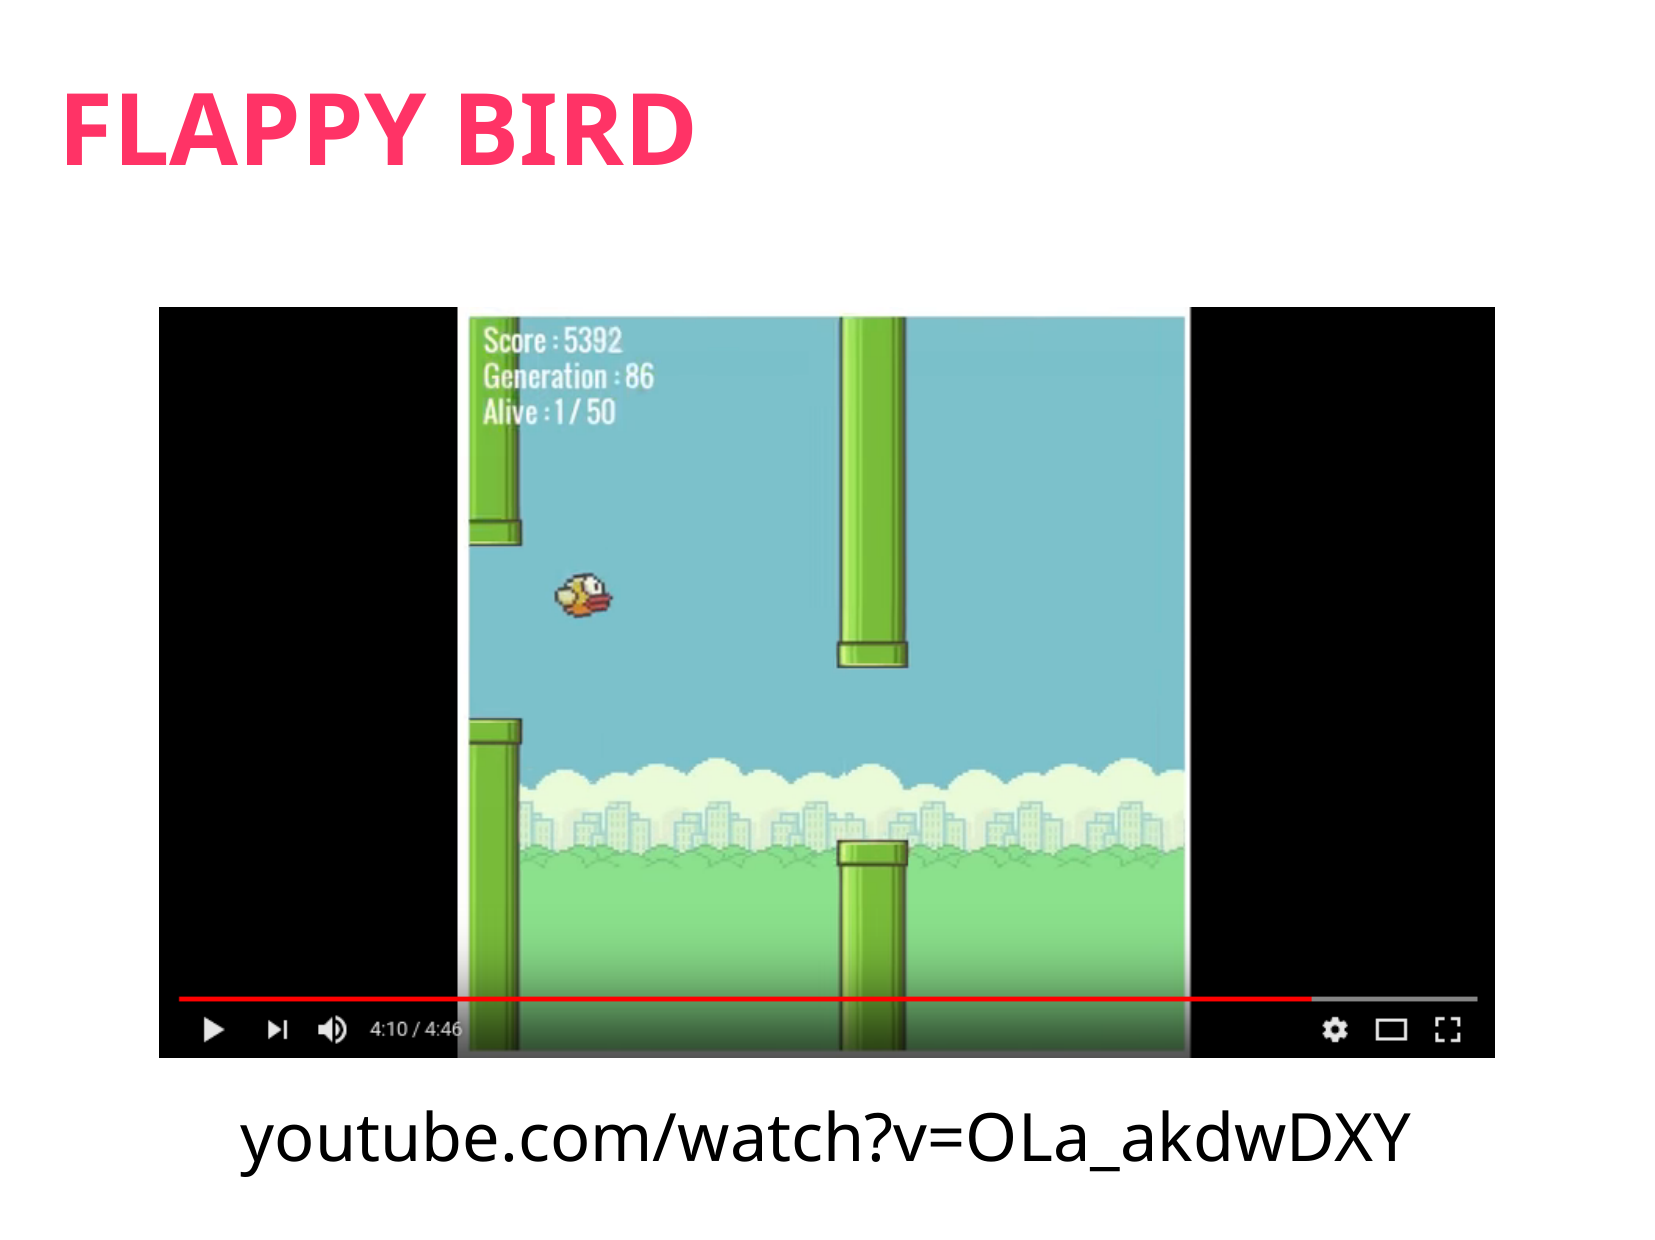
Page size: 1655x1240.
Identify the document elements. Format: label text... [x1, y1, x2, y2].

picture [159, 307, 1495, 1058]
text_box youtube.com/watch?v=OLa_akdwDXY [58, 255, 1595, 1181]
text_box FLAPPY BIRD [58, 58, 1409, 176]
